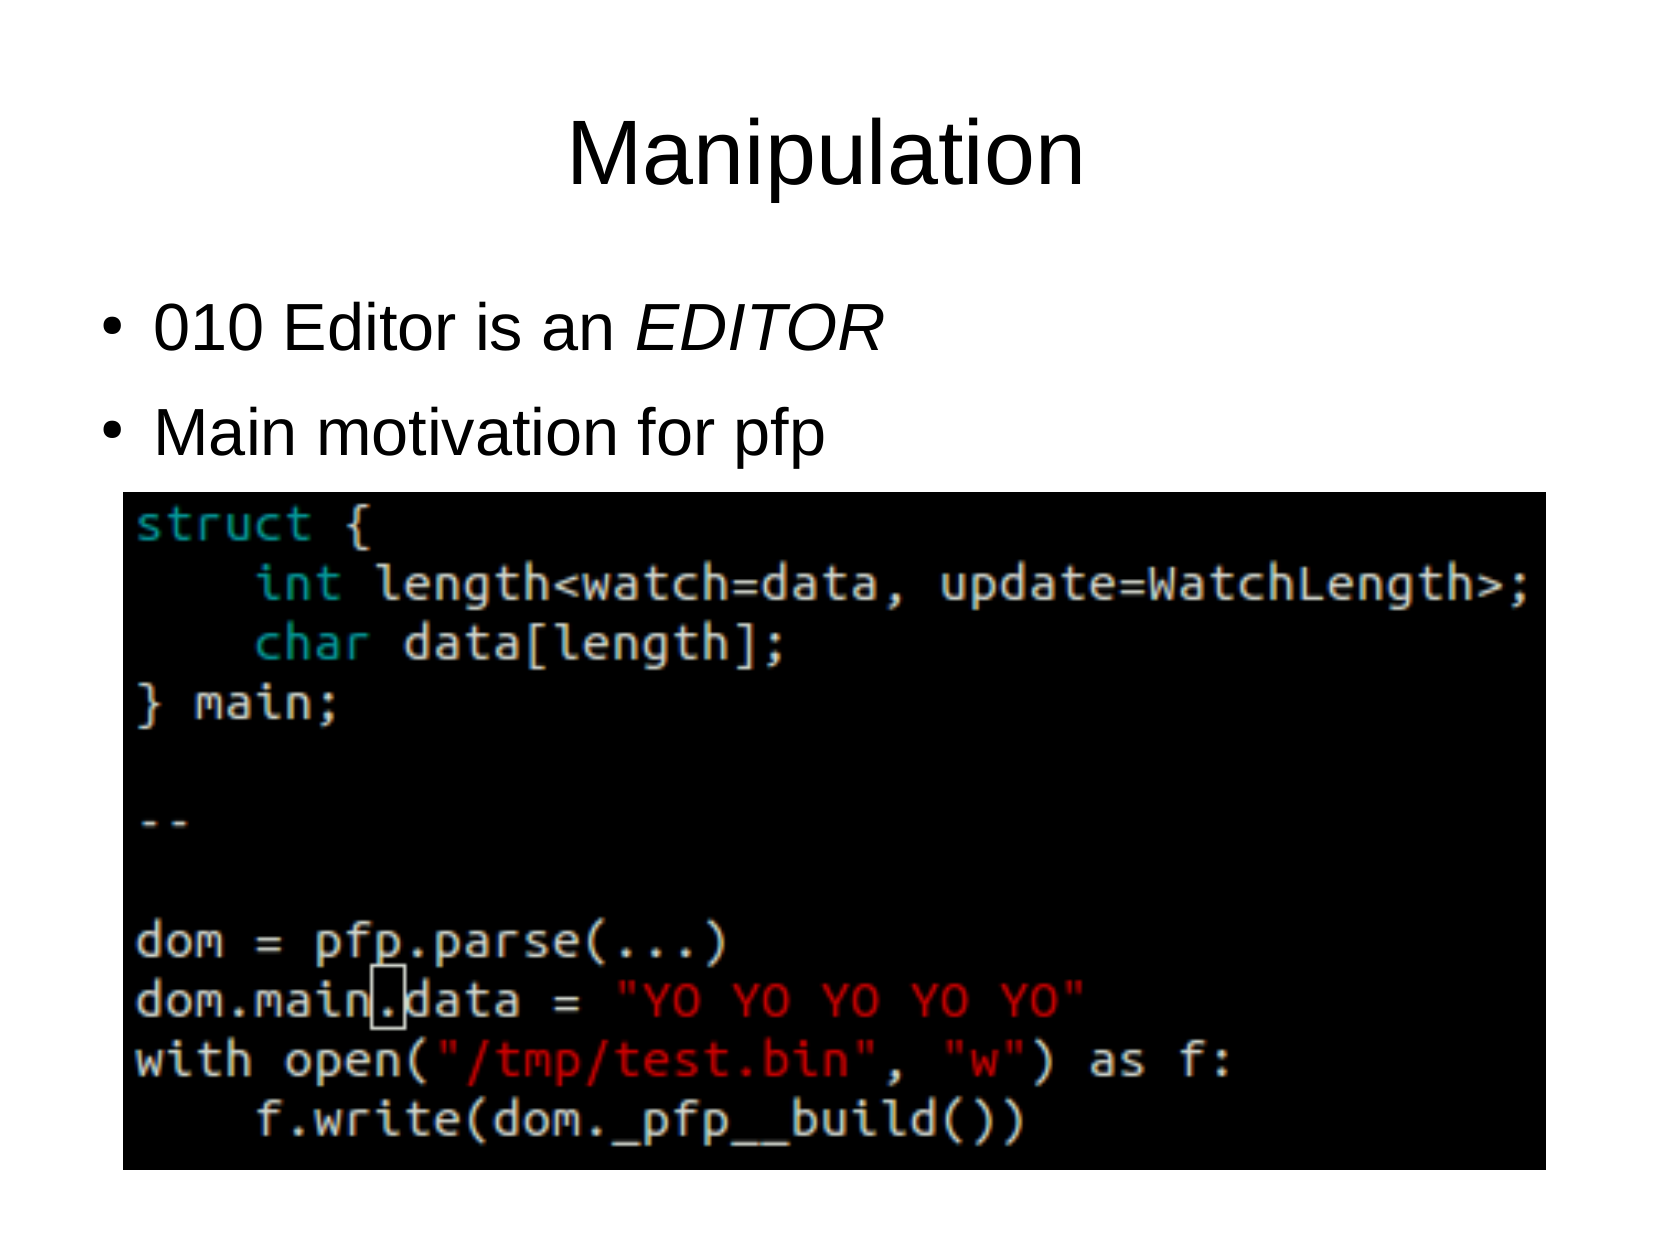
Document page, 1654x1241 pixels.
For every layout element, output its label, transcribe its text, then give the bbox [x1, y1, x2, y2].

picture [123, 492, 1546, 1171]
title Manipulation [82, 49, 1571, 257]
list 010 Editor is an EDITOR Main motivation for pfp [82, 290, 1571, 1010]
